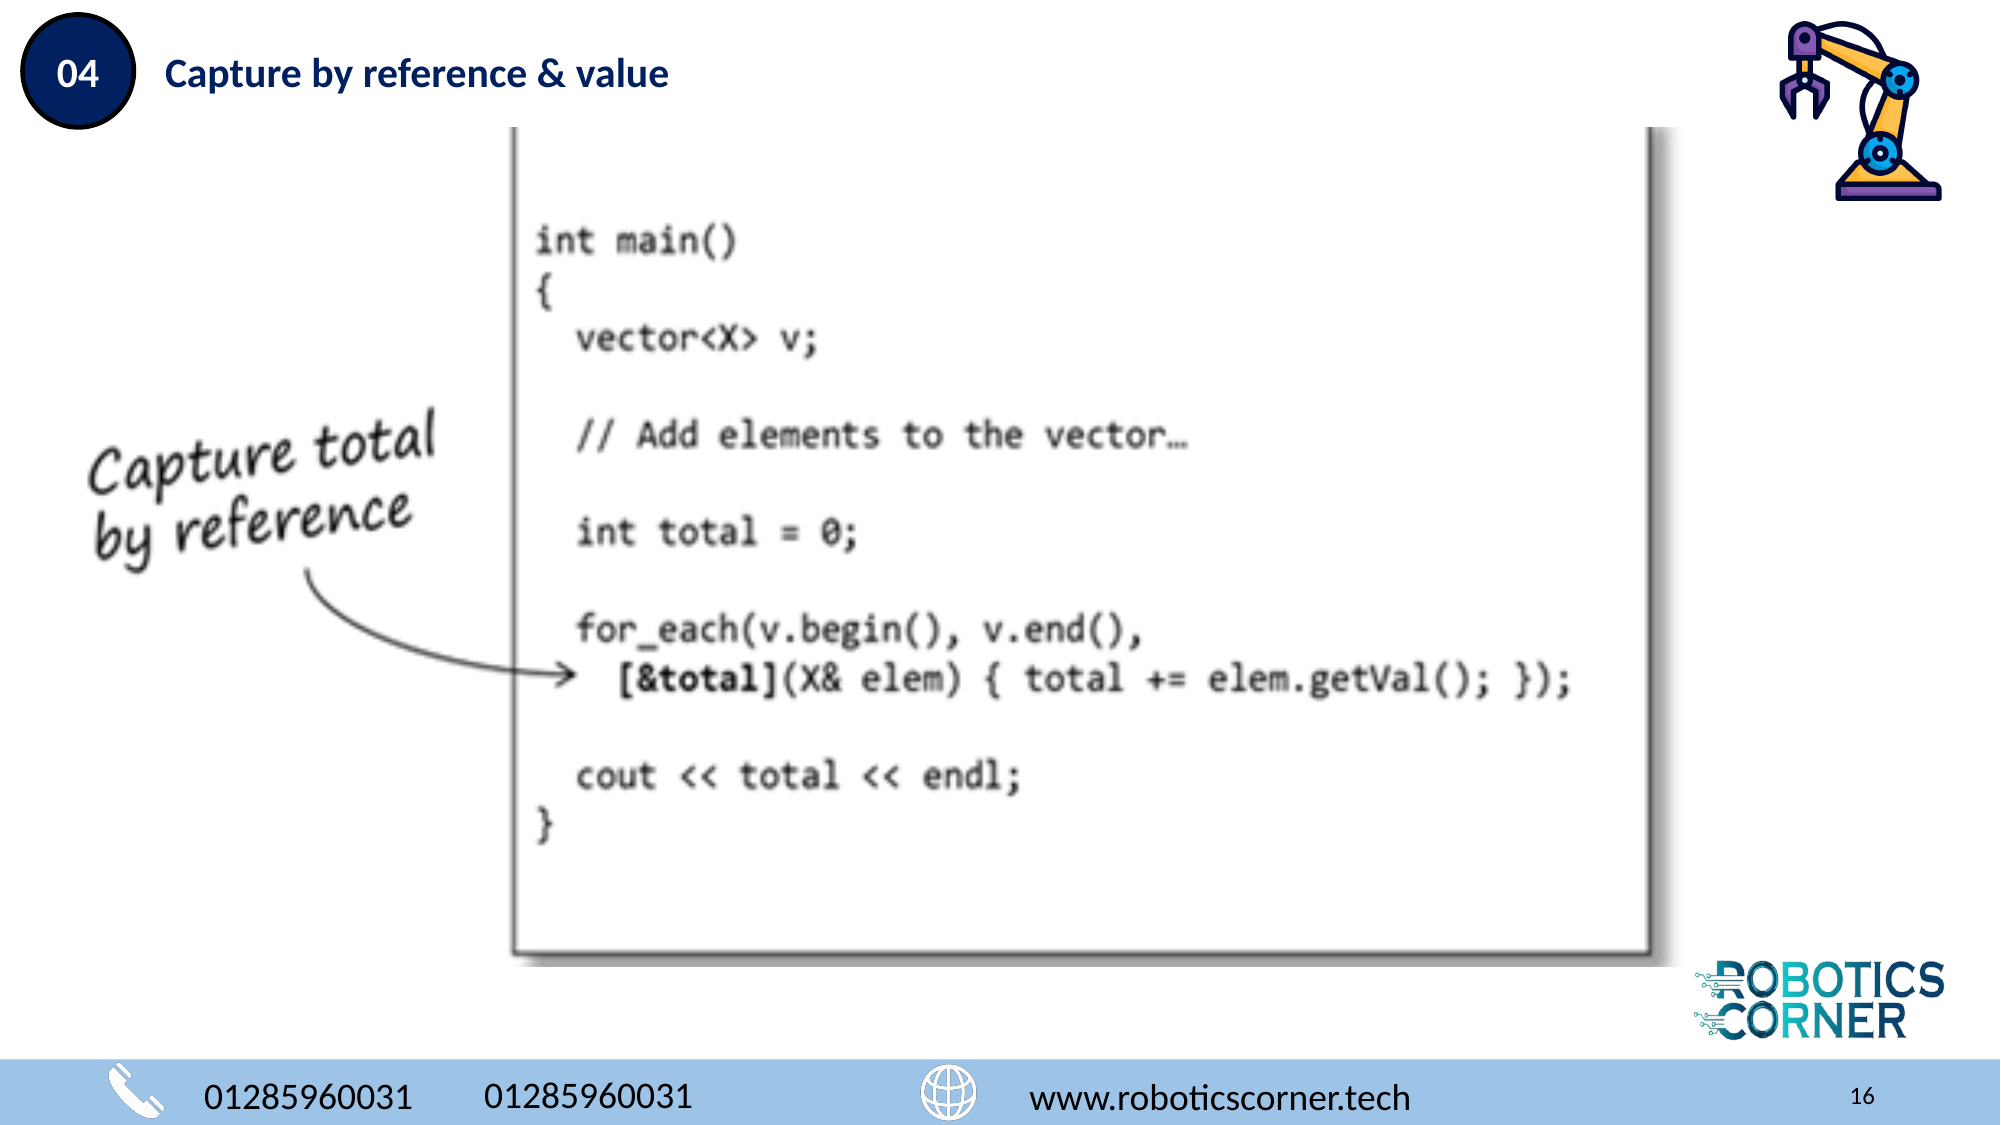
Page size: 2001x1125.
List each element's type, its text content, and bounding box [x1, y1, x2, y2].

picture [103, 1057, 170, 1124]
picture [50, 127, 1953, 1059]
picture [915, 1059, 981, 1125]
text_box 04 [22, 14, 134, 128]
picture [1771, 21, 1950, 201]
text_box Capture by reference & value [150, 38, 702, 103]
